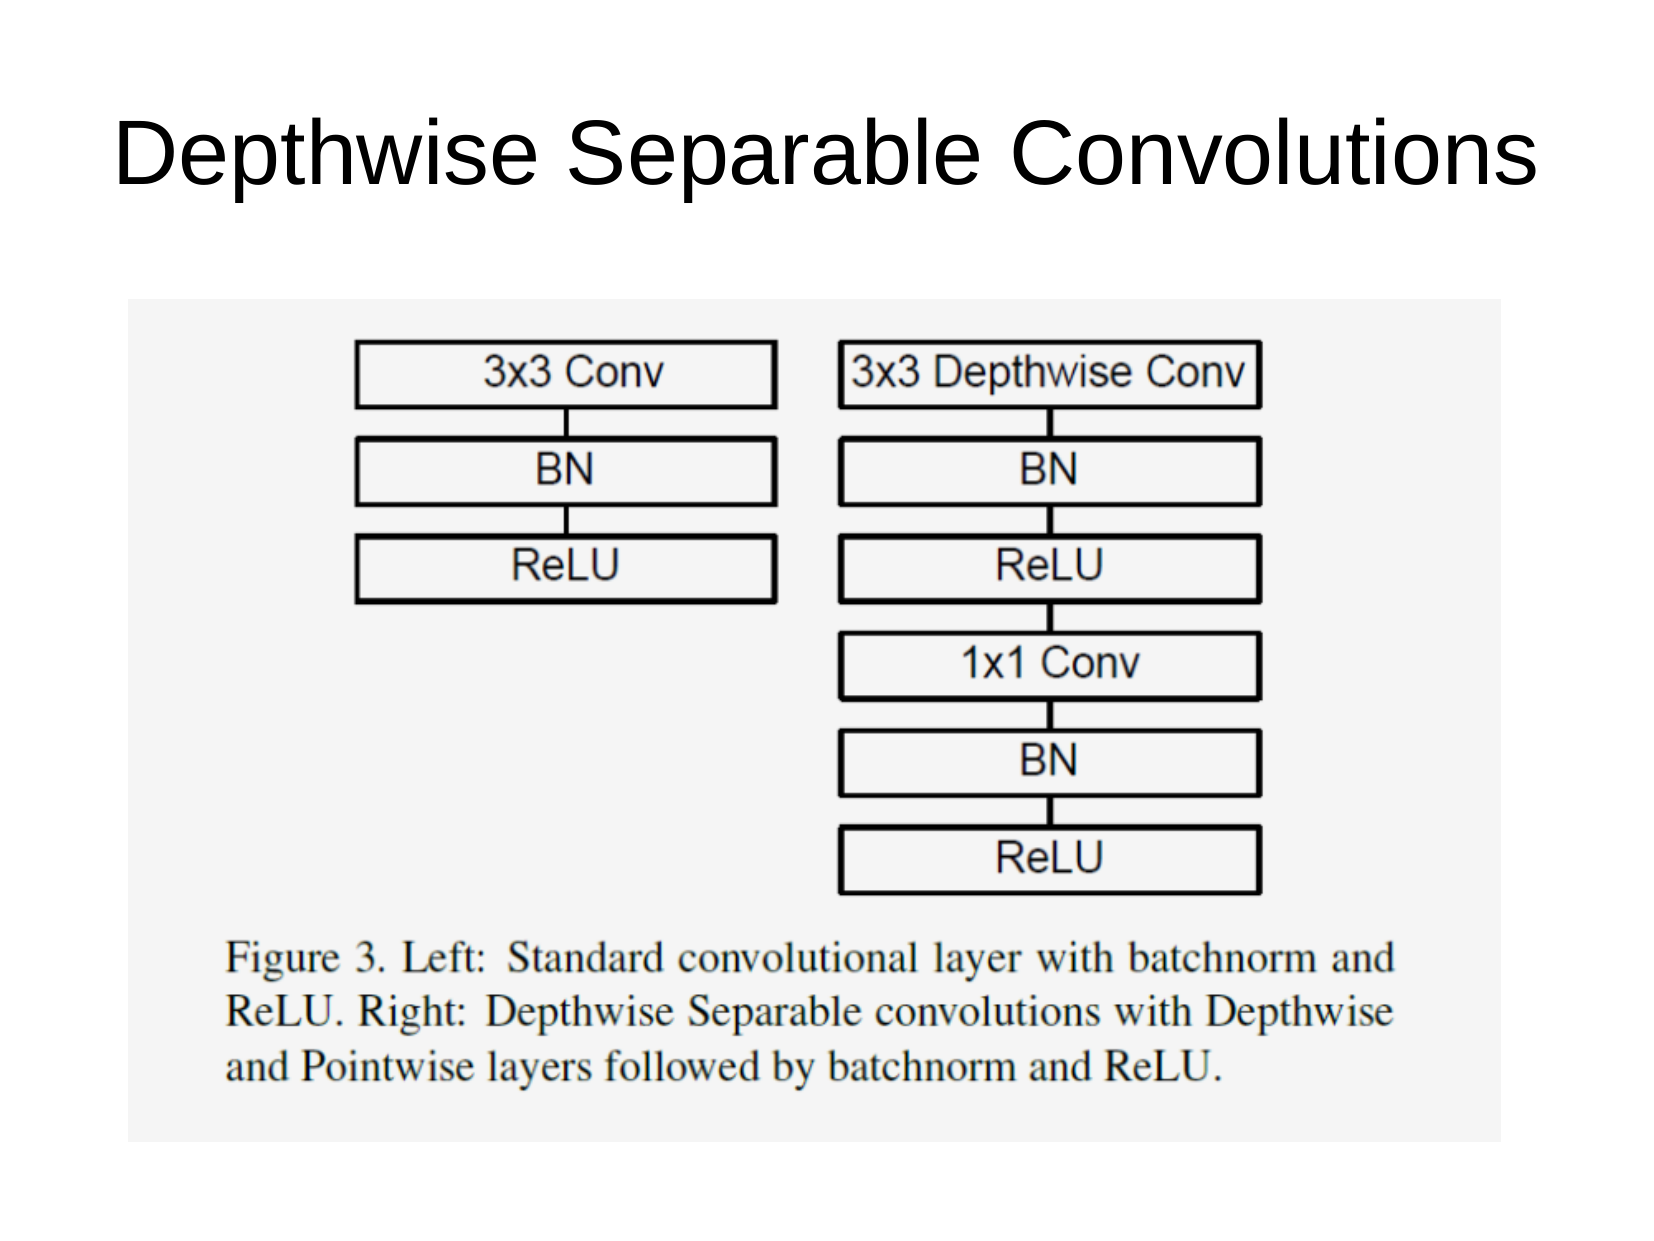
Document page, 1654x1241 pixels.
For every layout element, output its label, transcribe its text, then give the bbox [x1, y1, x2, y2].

title Depthwise Separable Convolutions [82, 49, 1571, 257]
picture [128, 299, 1501, 1142]
